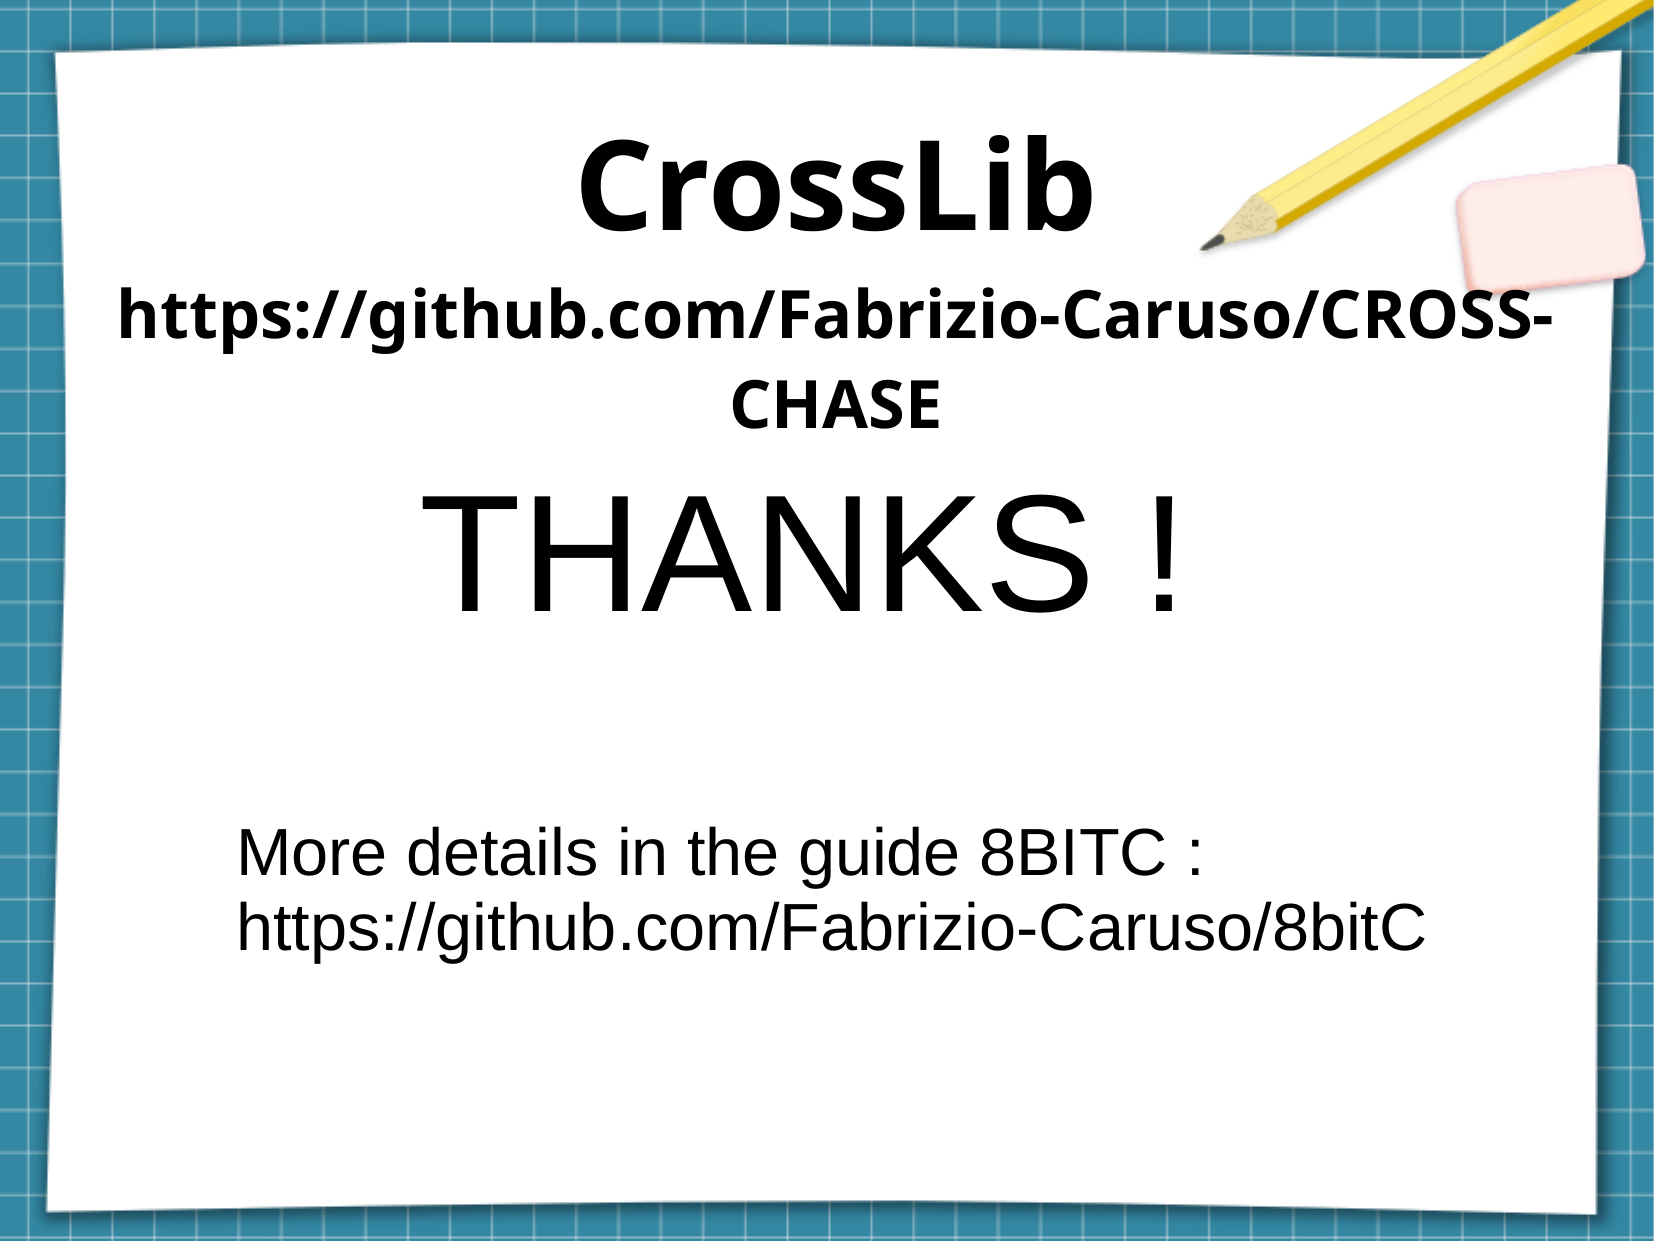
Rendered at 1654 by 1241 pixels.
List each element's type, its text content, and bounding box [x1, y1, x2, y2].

list More details in the guide 8BITC : https://github.com/Fabrizio-Caruso/8bitC [165, 814, 1548, 1134]
picture [0, 0, 1654, 1241]
title CrossLib https://github.com/Fabrizio-Caruso/CROSS-CHASE [68, 108, 1604, 437]
list THANKS ! [342, 460, 1418, 780]
